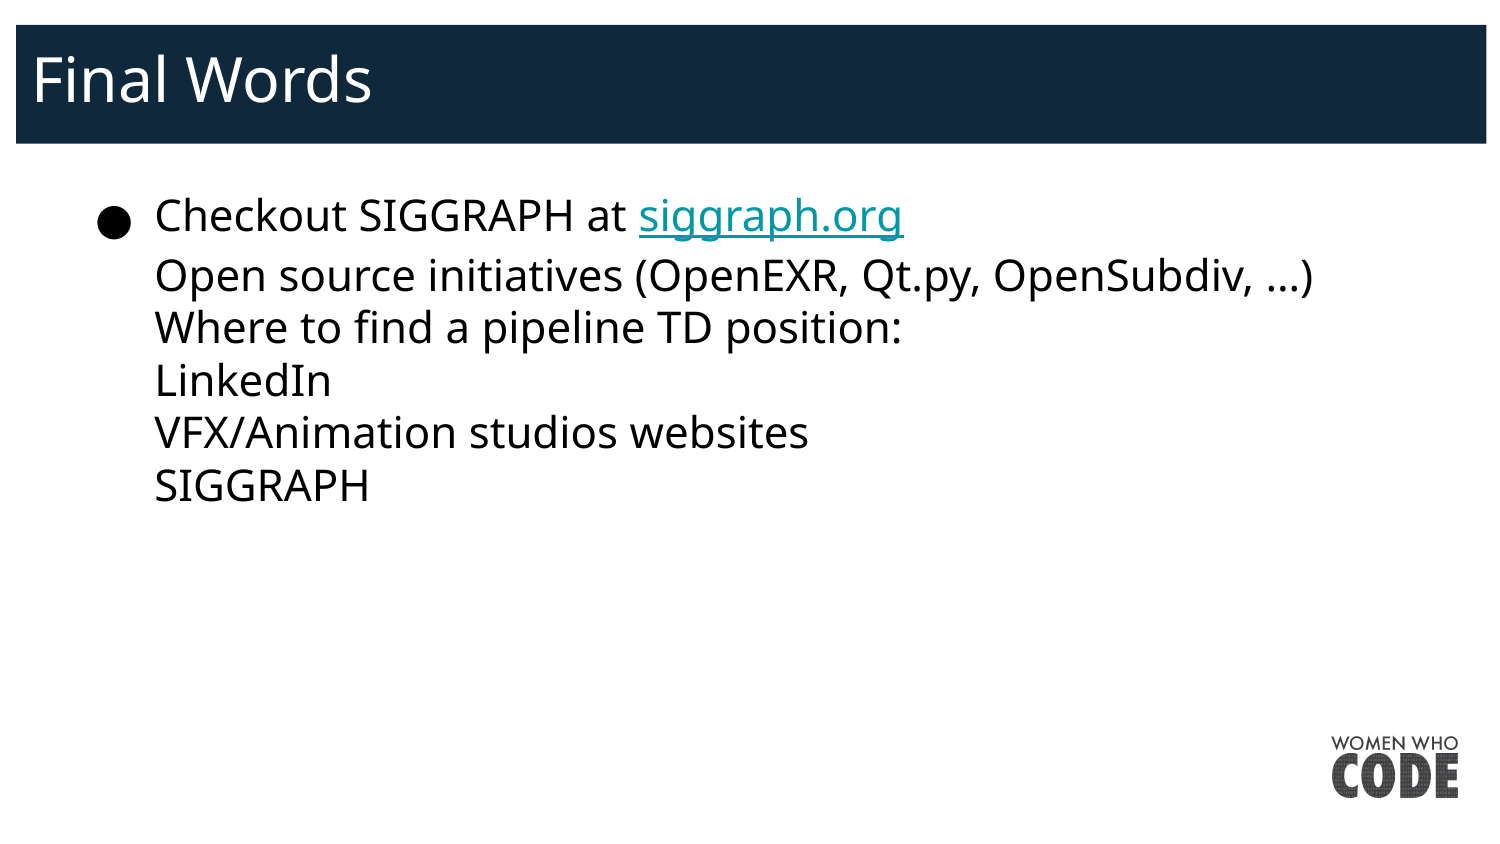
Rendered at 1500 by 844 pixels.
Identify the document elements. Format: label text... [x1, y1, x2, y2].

picture [1331, 735, 1458, 798]
title Checkout SIGGRAPH at siggraph.org Open source initiatives (OpenEXR, Qt.py, OpenSubdiv, …) Where to find a pipeline TD position: LinkedIn VFX/Animation studios websites SIGGRAPH [64, 172, 1400, 775]
text_box Final Words [16, 24, 1487, 144]
